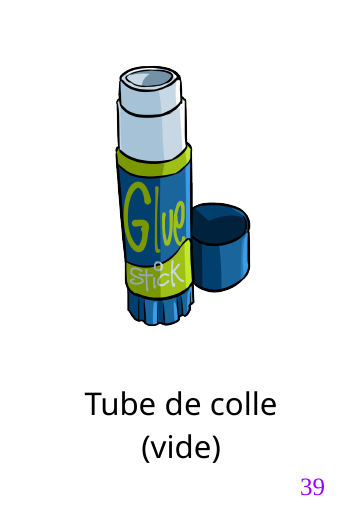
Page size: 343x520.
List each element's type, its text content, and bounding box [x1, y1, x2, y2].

picture [0, 29, 343, 372]
text_box Tube de colle (vide) [51, 374, 311, 463]
